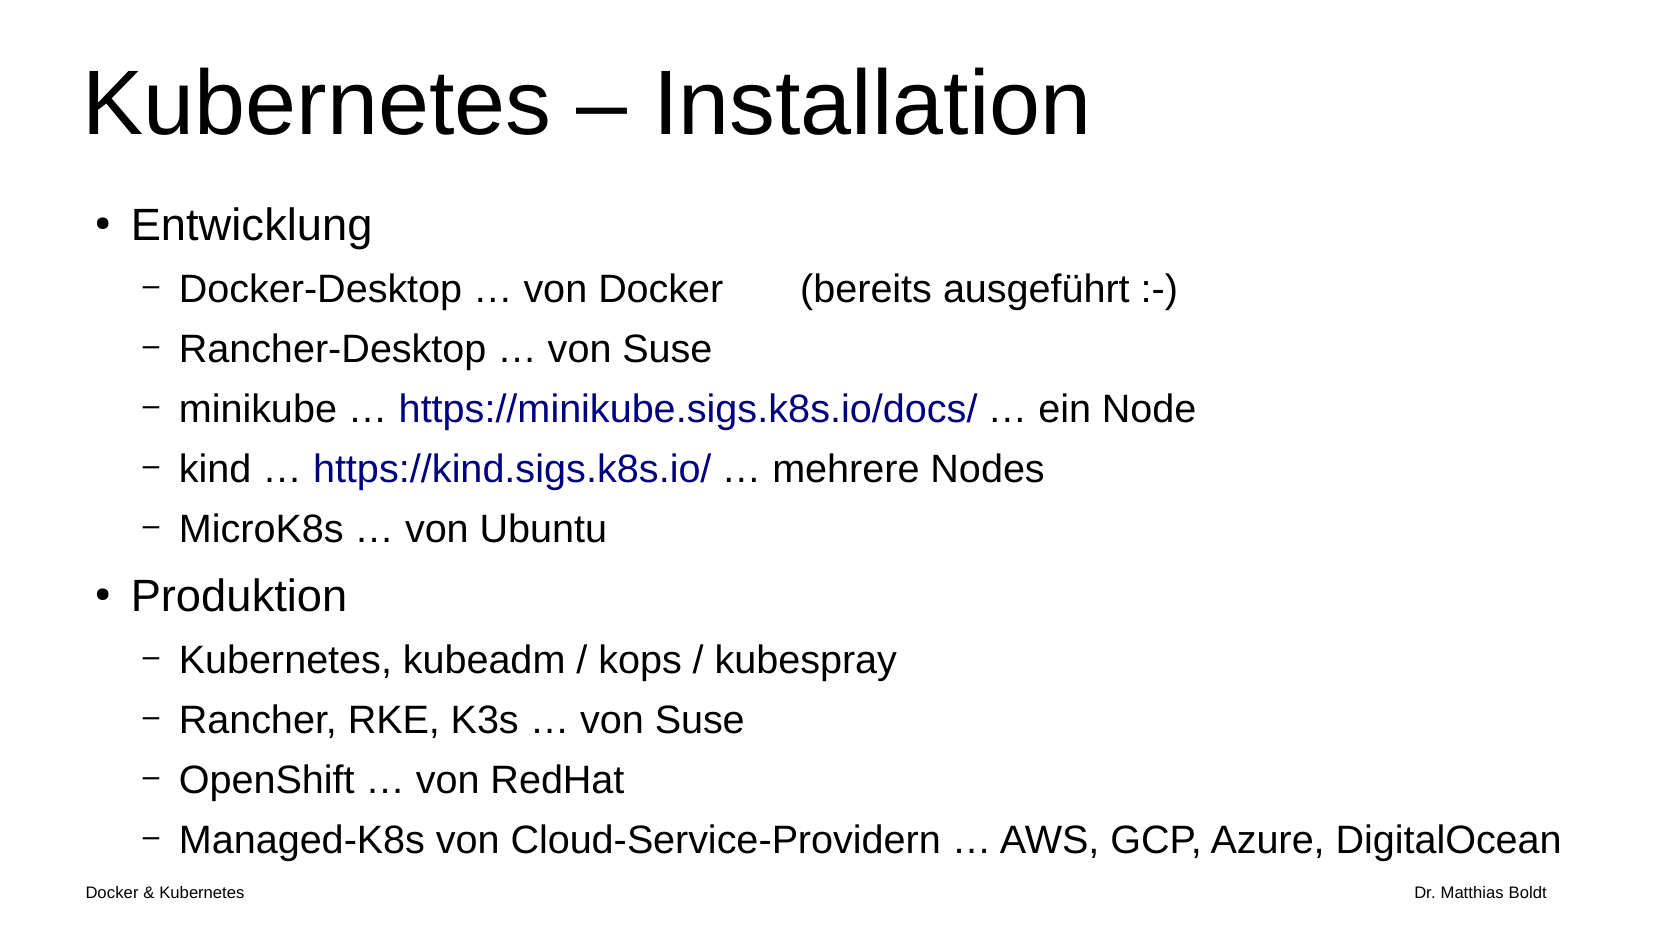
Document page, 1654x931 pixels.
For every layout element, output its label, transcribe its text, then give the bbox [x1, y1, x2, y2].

text_box Docker & Kubernetes Dr. Matthias Boldt [70, 875, 1563, 910]
list Entwicklung Docker-Desktop … von Docker (bereits ausgeführt :-) Rancher-Desktop … von Suse minikube … https://minikube.sigs.k8s.io/docs/ … ein Node kind … https://kind.sigs.k8s.io/ … mehrere Nodes MicroK8s … von Ubuntu Produktion Kubernetes, kubeadm / kops / kubespray Rancher, RKE, K3s … von Suse OpenShift … von RedHat Managed-K8s von Cloud-Service-Providern … AWS, GCP, Azure, DigitalOcean [82, 199, 1607, 863]
title Kubernetes – Installation [82, 25, 1571, 181]
